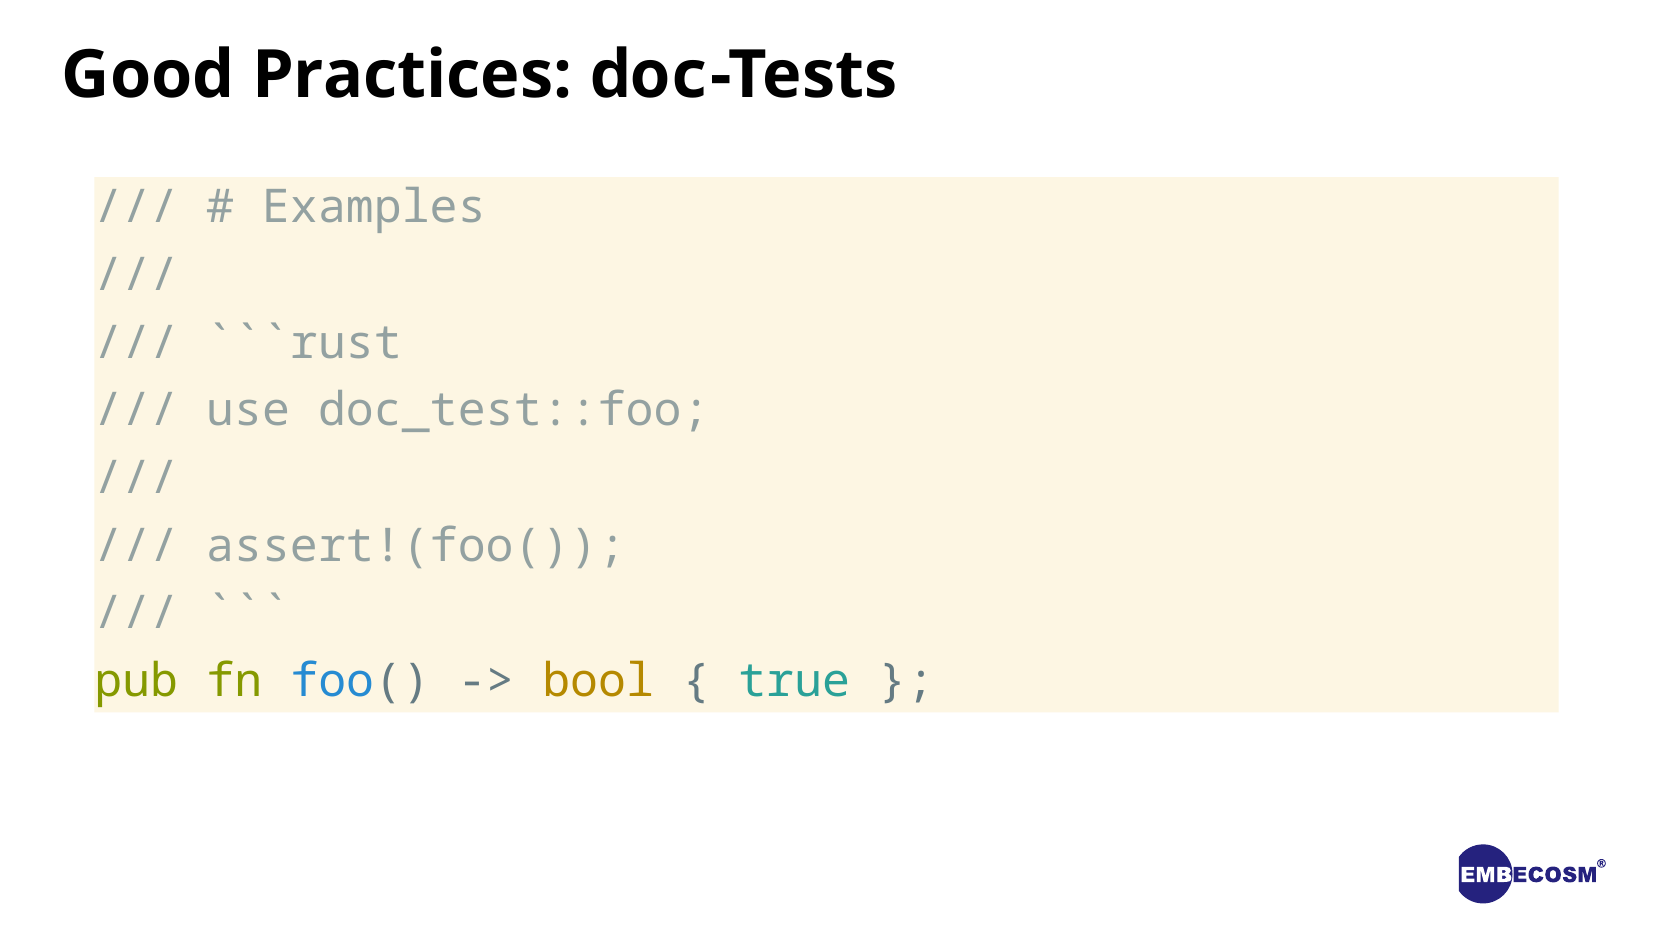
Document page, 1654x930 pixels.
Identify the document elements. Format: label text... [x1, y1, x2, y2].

list /// # Examples /// /// ```rust /// use doc_test::foo; /// /// assert!(foo()); /// ``` pub fn foo() -> bool { true }; [94, 177, 1559, 713]
title Good Practices: doc-Tests [47, 26, 1606, 178]
